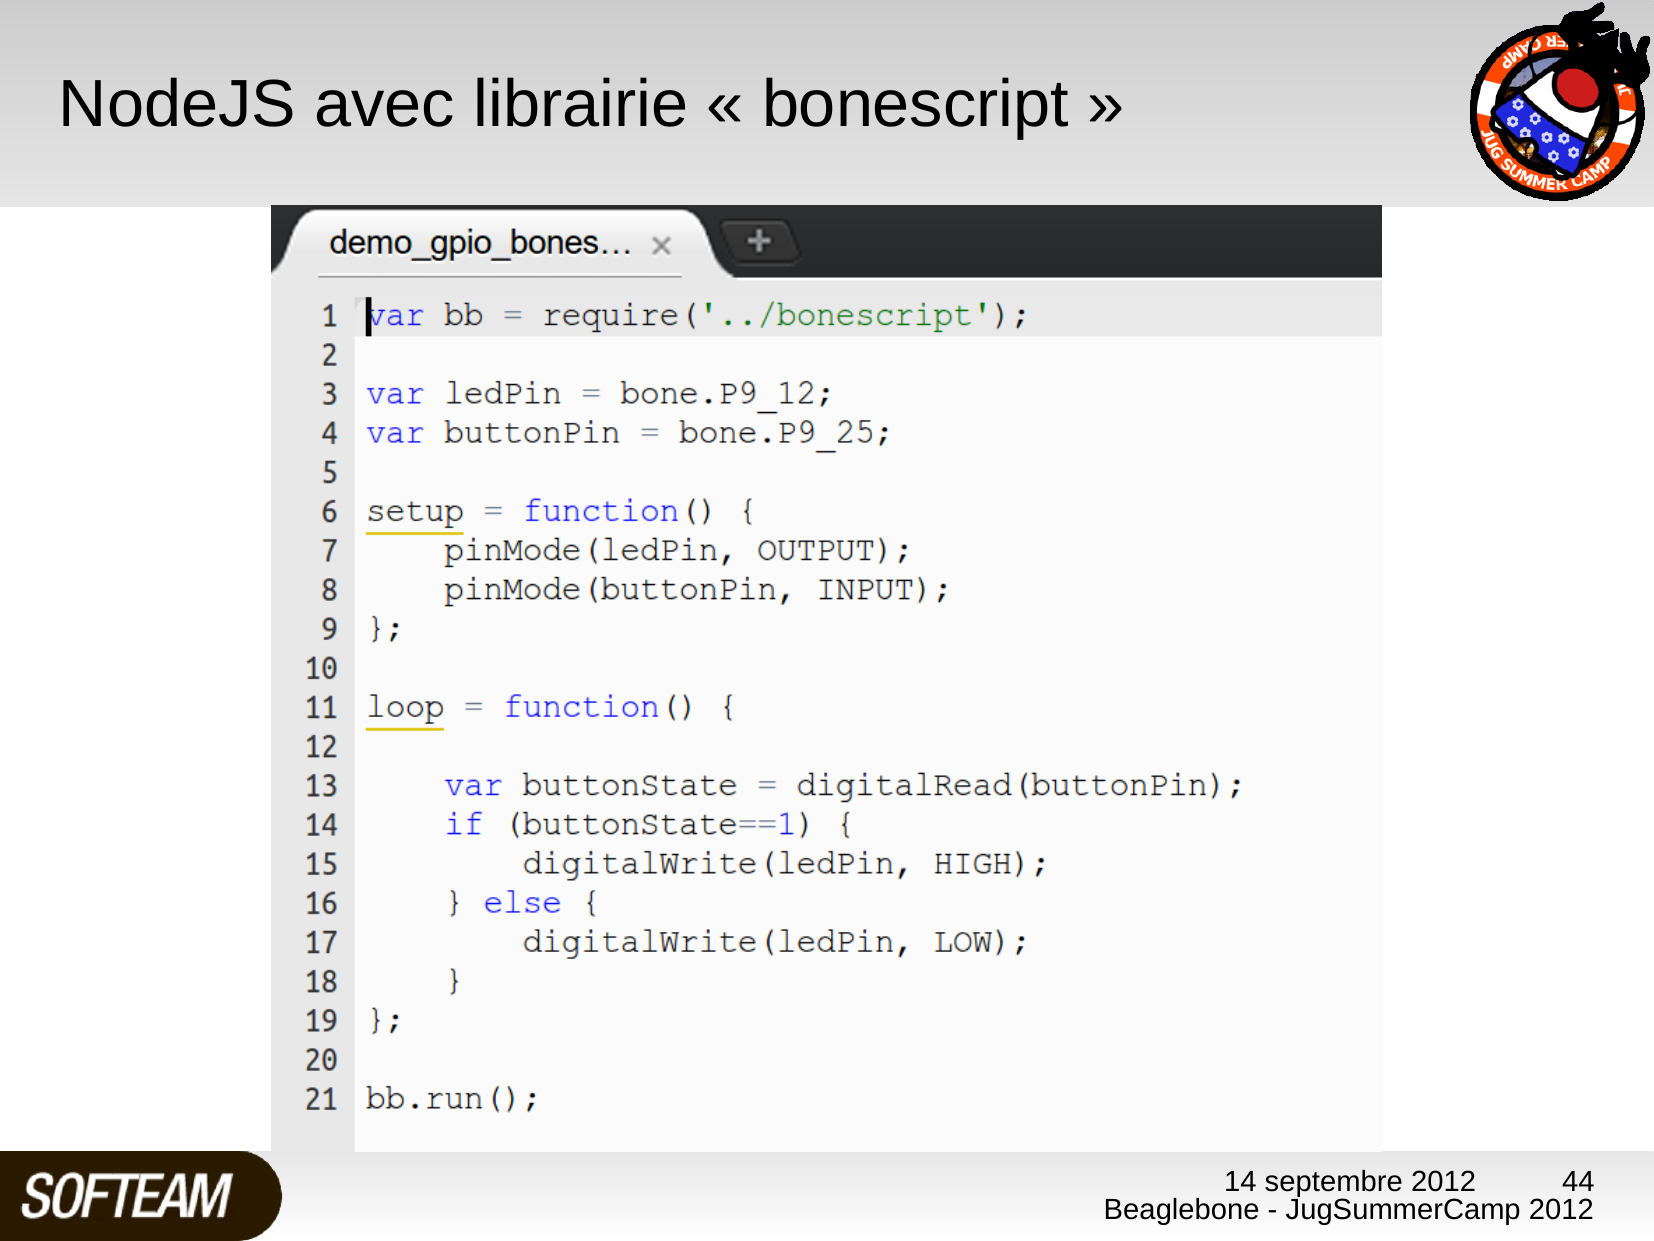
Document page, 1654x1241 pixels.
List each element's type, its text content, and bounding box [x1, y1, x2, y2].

picture [0, 205, 1382, 1241]
title NodeJS avec librairie « bonescript » [59, 29, 1359, 178]
picture [1465, 0, 1654, 207]
